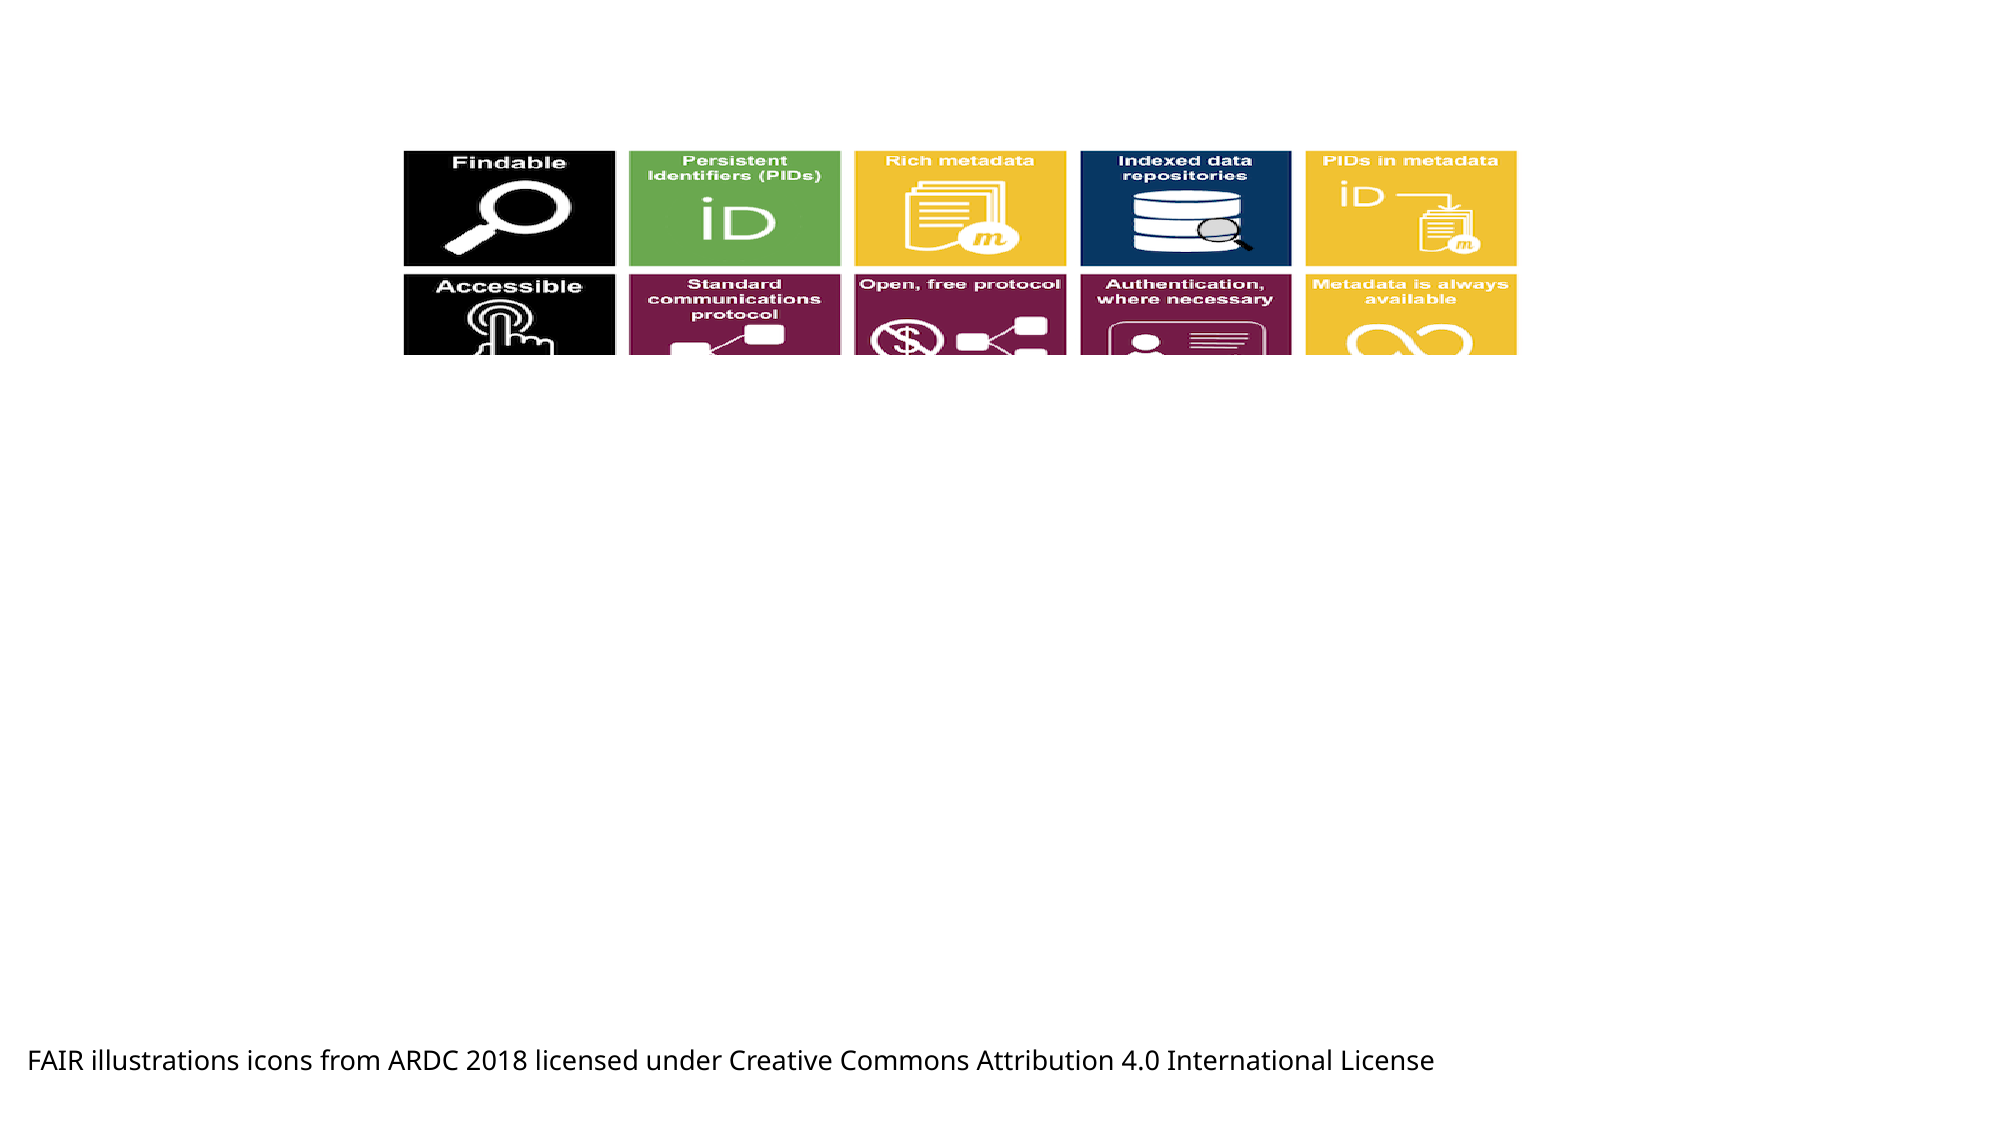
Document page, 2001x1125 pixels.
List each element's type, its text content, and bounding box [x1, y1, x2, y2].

text_box FAIR illustrations icons from ARDC 2018 licensed under Creative Commons Attribution 4.0 International License [12, 1028, 1548, 1125]
picture [397, 146, 1524, 355]
